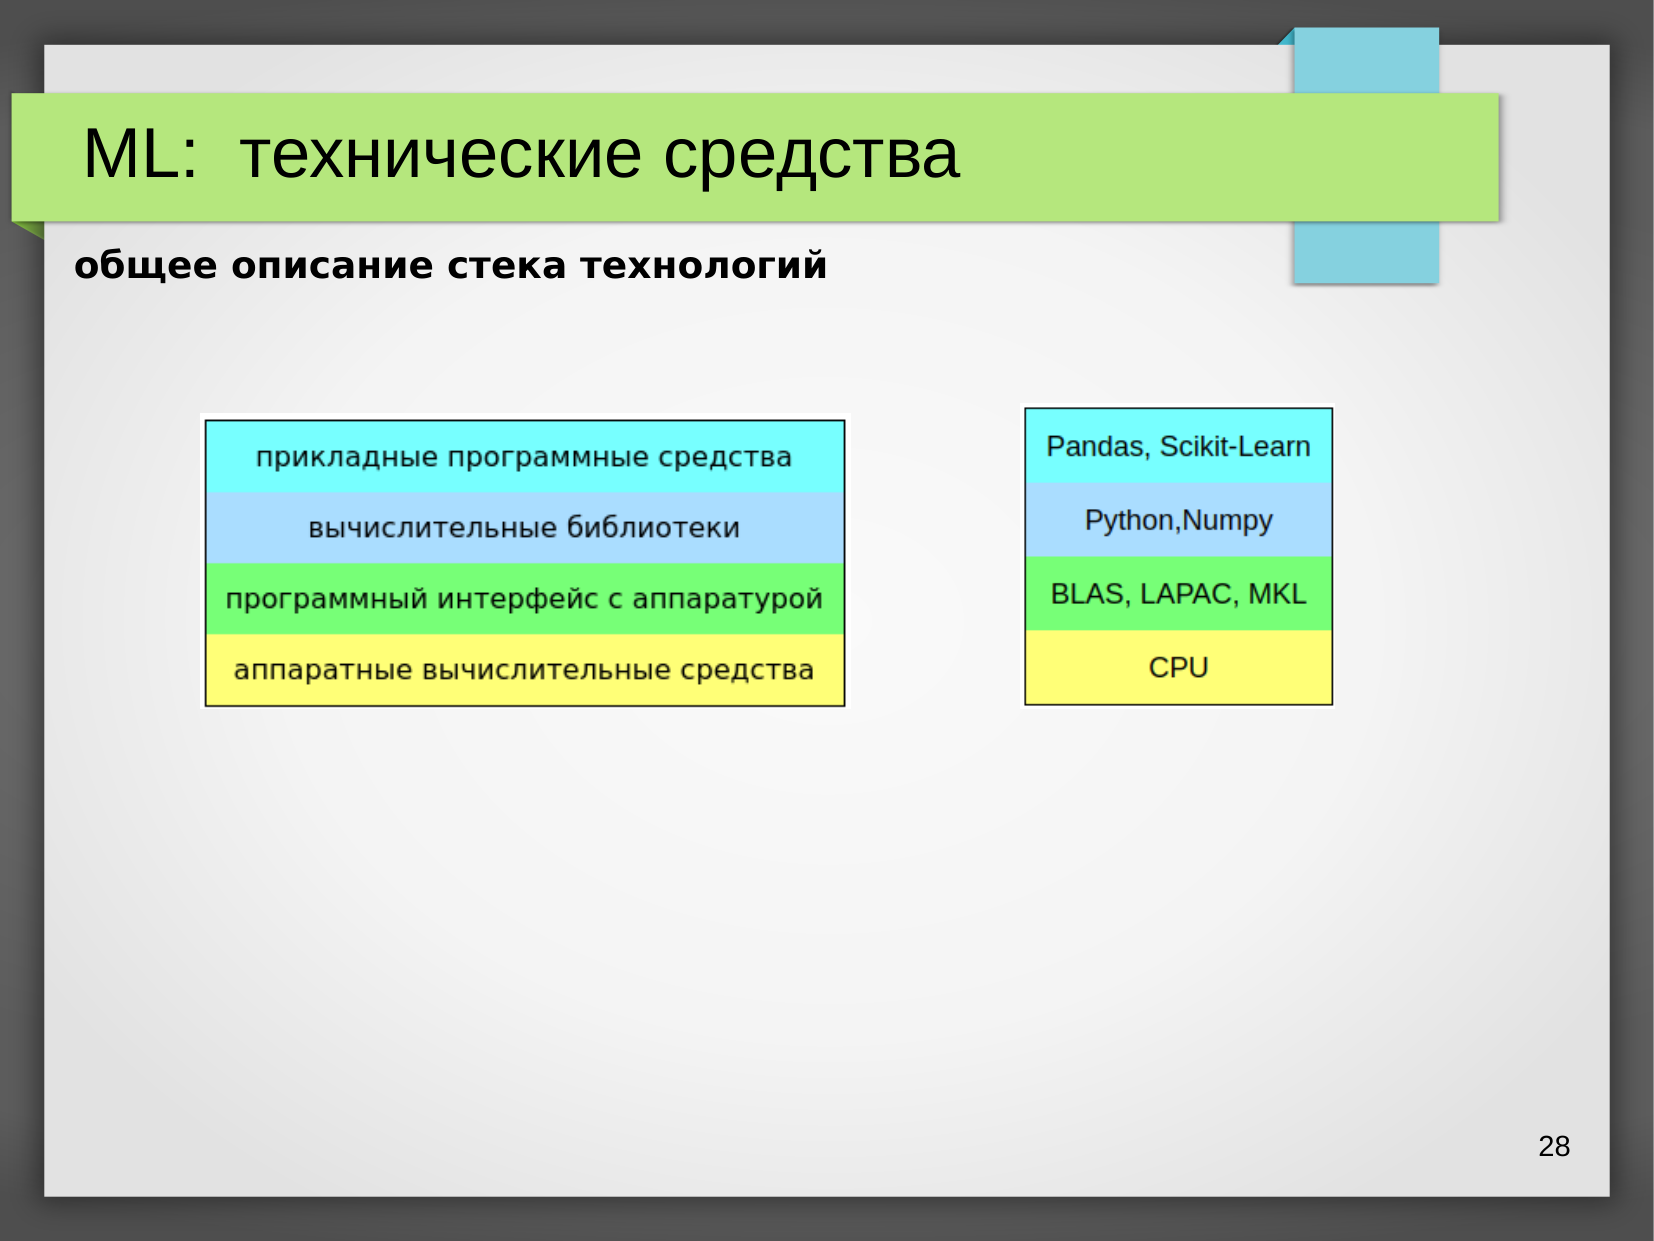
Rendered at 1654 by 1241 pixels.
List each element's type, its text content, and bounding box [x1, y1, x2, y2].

title ML: технические средства [82, 49, 1571, 257]
picture [0, 0, 1654, 1241]
text_box общее описание стека технологий [59, 236, 934, 331]
